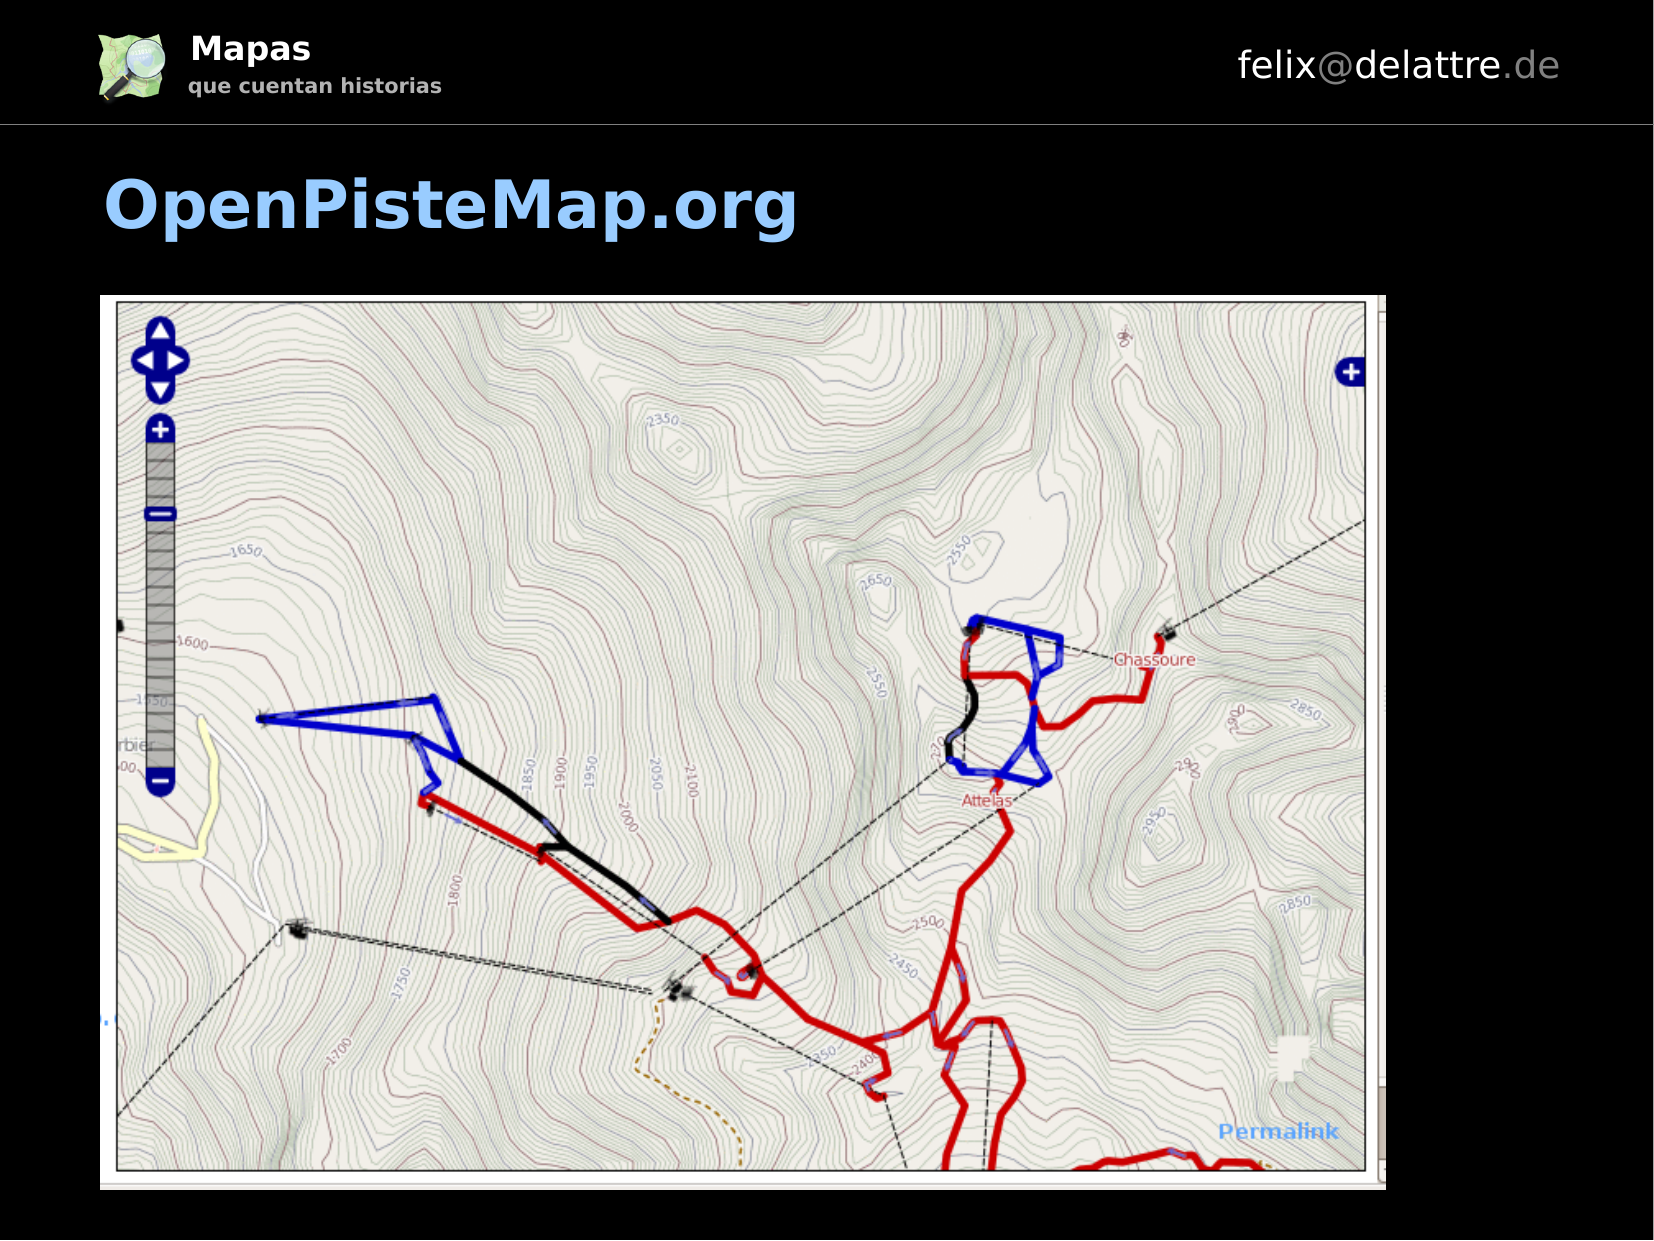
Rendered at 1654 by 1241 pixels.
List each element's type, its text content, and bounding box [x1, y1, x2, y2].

picture [95, 34, 169, 107]
title OpenPisteMap.org [103, 113, 1592, 297]
picture [100, 295, 1386, 1190]
